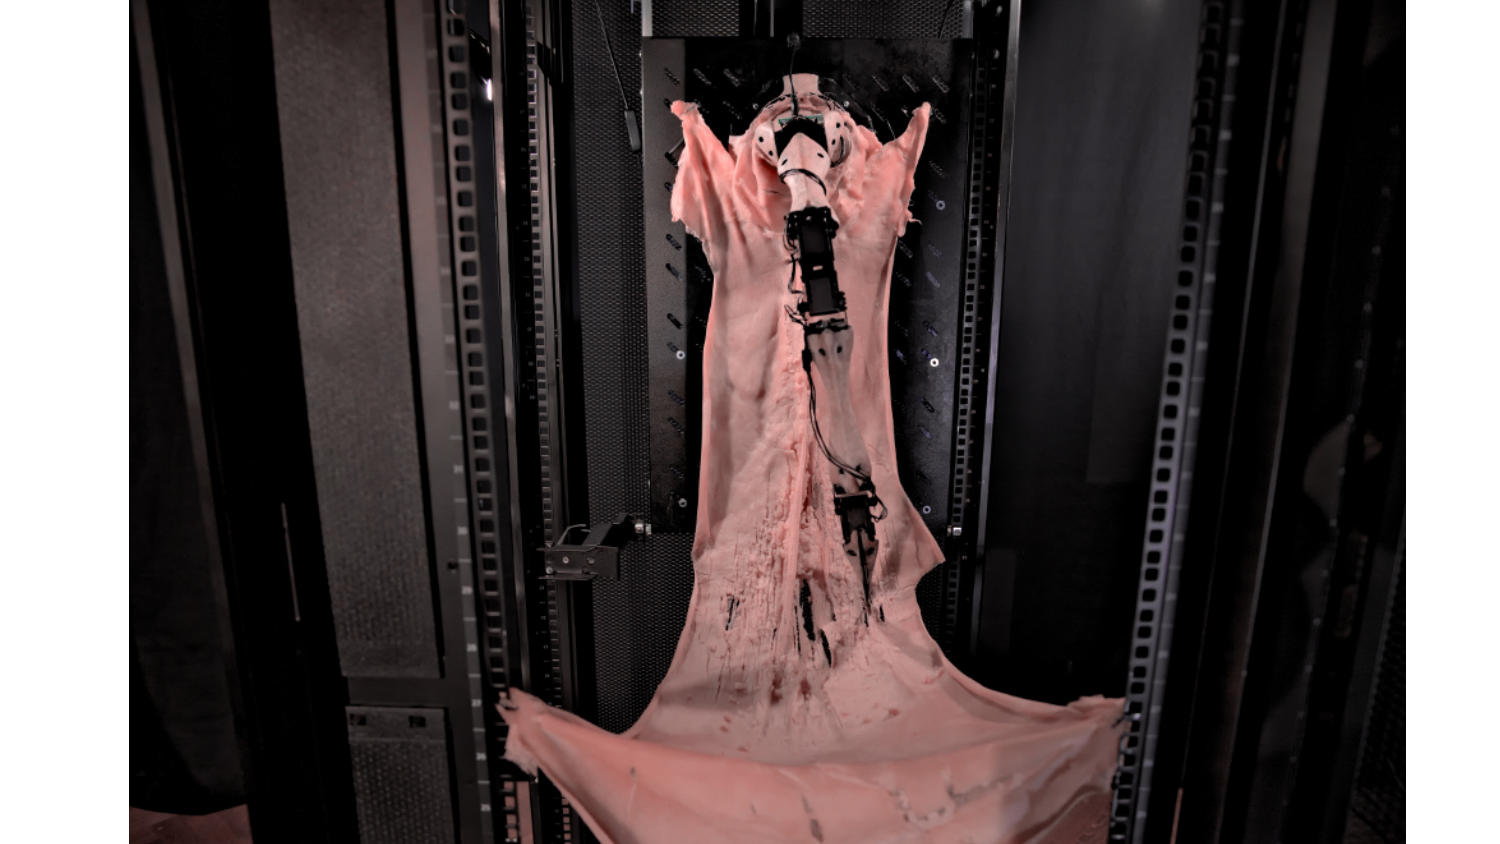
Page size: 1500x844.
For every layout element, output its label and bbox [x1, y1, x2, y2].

picture [129, 0, 1406, 844]
